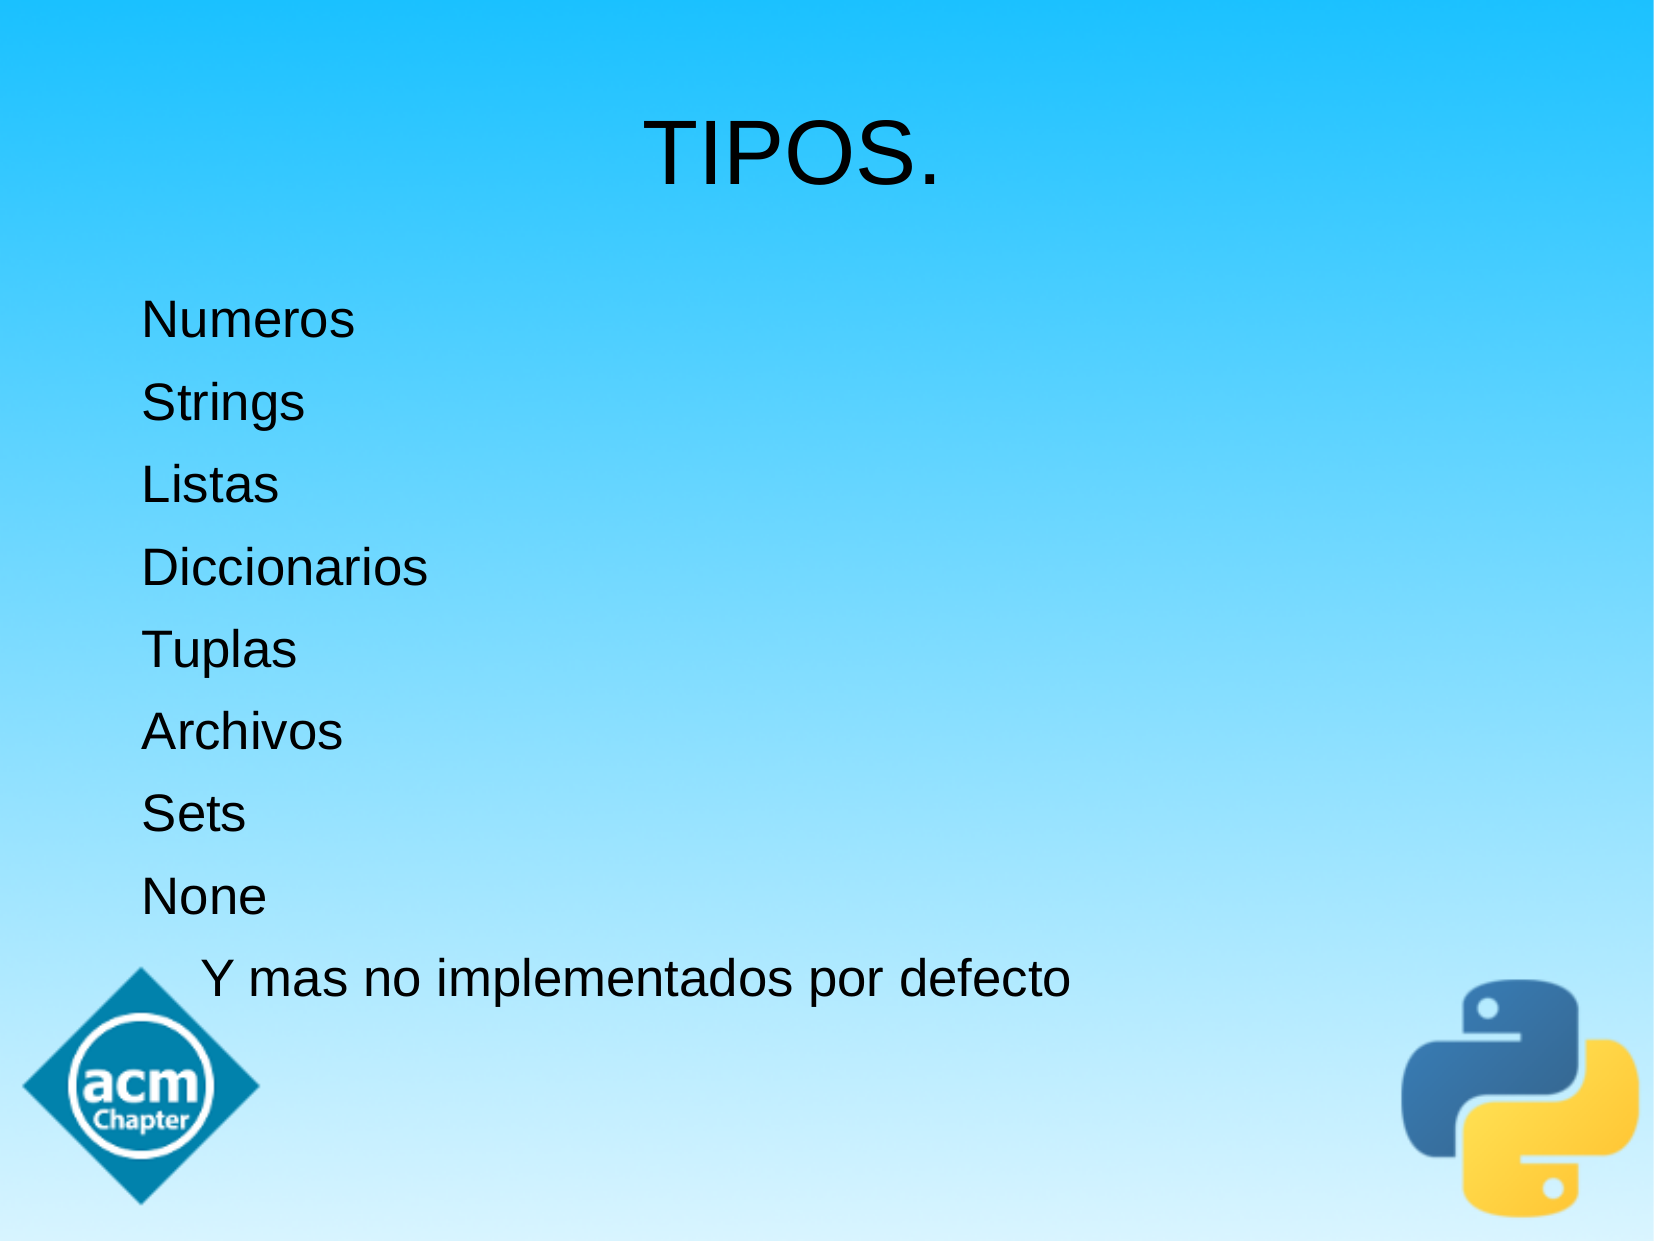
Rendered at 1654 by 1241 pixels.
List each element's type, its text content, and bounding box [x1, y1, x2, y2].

picture [0, 0, 1654, 1241]
title TIPOS. [82, 49, 1571, 257]
list Numeros Strings Listas Diccionarios Tuplas Archivos Sets None Y mas no implementados por defecto [141, 290, 1630, 1010]
